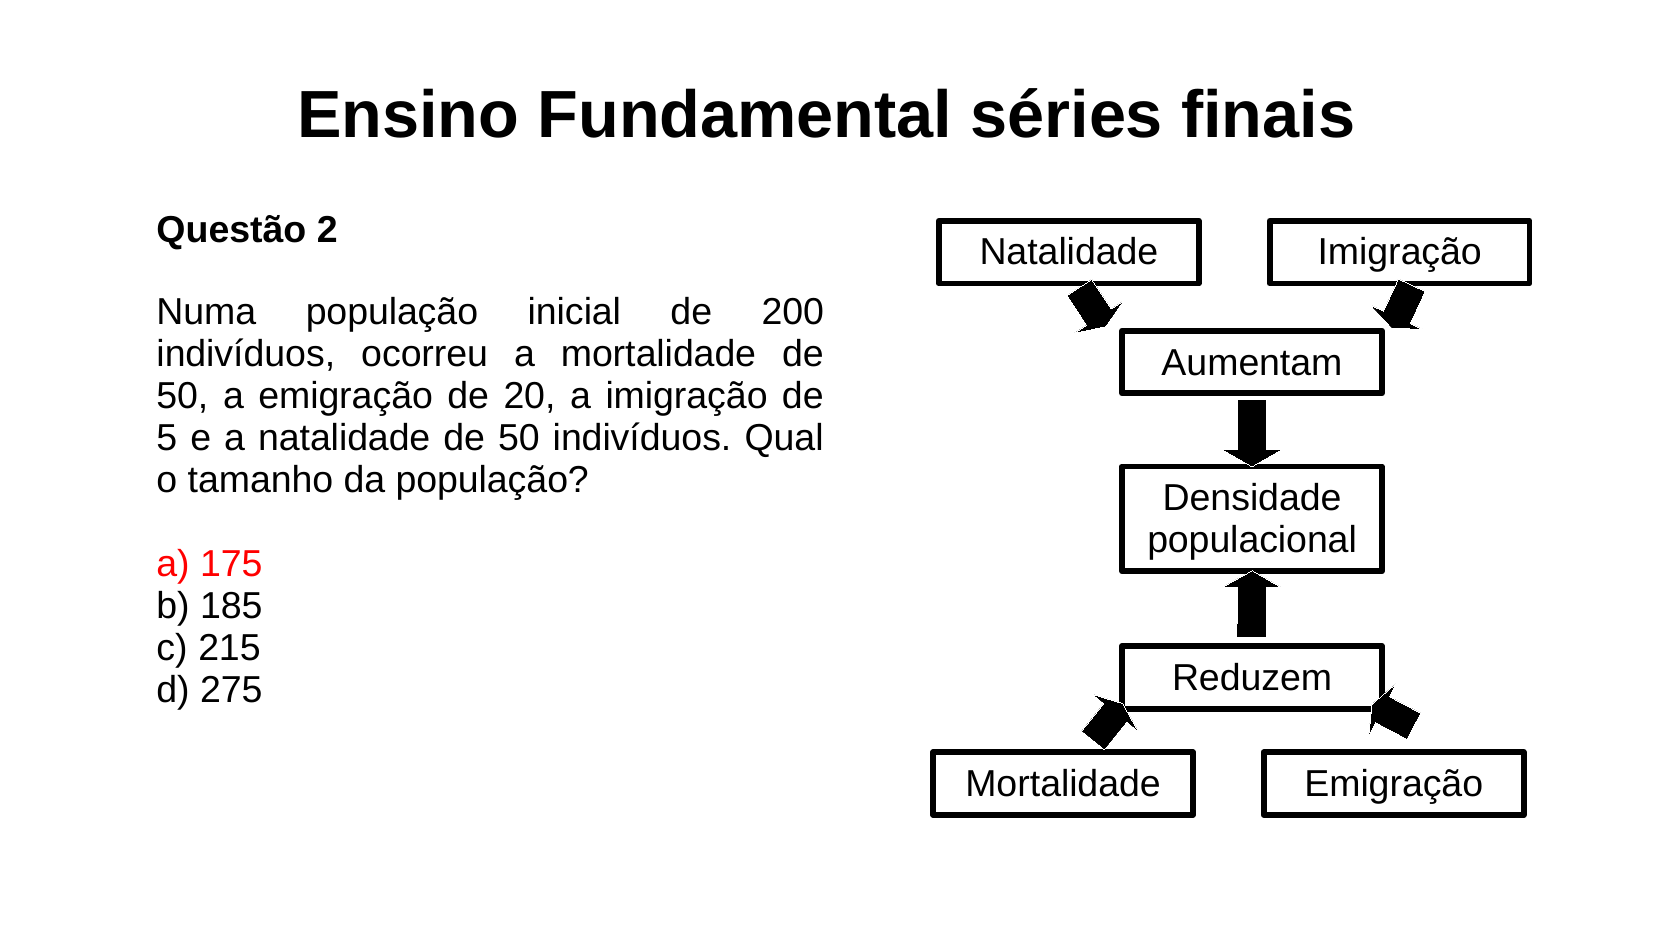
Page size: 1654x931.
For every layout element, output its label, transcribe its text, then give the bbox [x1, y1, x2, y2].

text_box Aumentam [1122, 330, 1382, 394]
text_box Reduzem [1122, 645, 1382, 709]
text_box Imigração [1269, 220, 1530, 284]
text_box [1222, 399, 1282, 467]
text_box Mortalidade [933, 752, 1193, 815]
text_box Densidade populacional [1122, 466, 1382, 572]
text_box Questão 2 [141, 200, 839, 258]
title Ensino Fundamental séries finais [82, 37, 1571, 193]
text_box [1067, 279, 1124, 334]
text_box Emigração [1263, 752, 1524, 815]
text_box [1368, 683, 1421, 740]
text_box [1370, 278, 1426, 330]
text_box [1222, 570, 1282, 638]
text_box Numa população inicial de 200 indivíduos, ocorreu a mortalidade de 50, a emigração de 20, a imigração de 5 e a natalidade de 50 indivíduos. Qual o tamanho da população? a) 175 b) 185 c) 215 d) 275 [141, 283, 839, 719]
text_box [1081, 694, 1139, 750]
text_box Natalidade [938, 220, 1199, 284]
